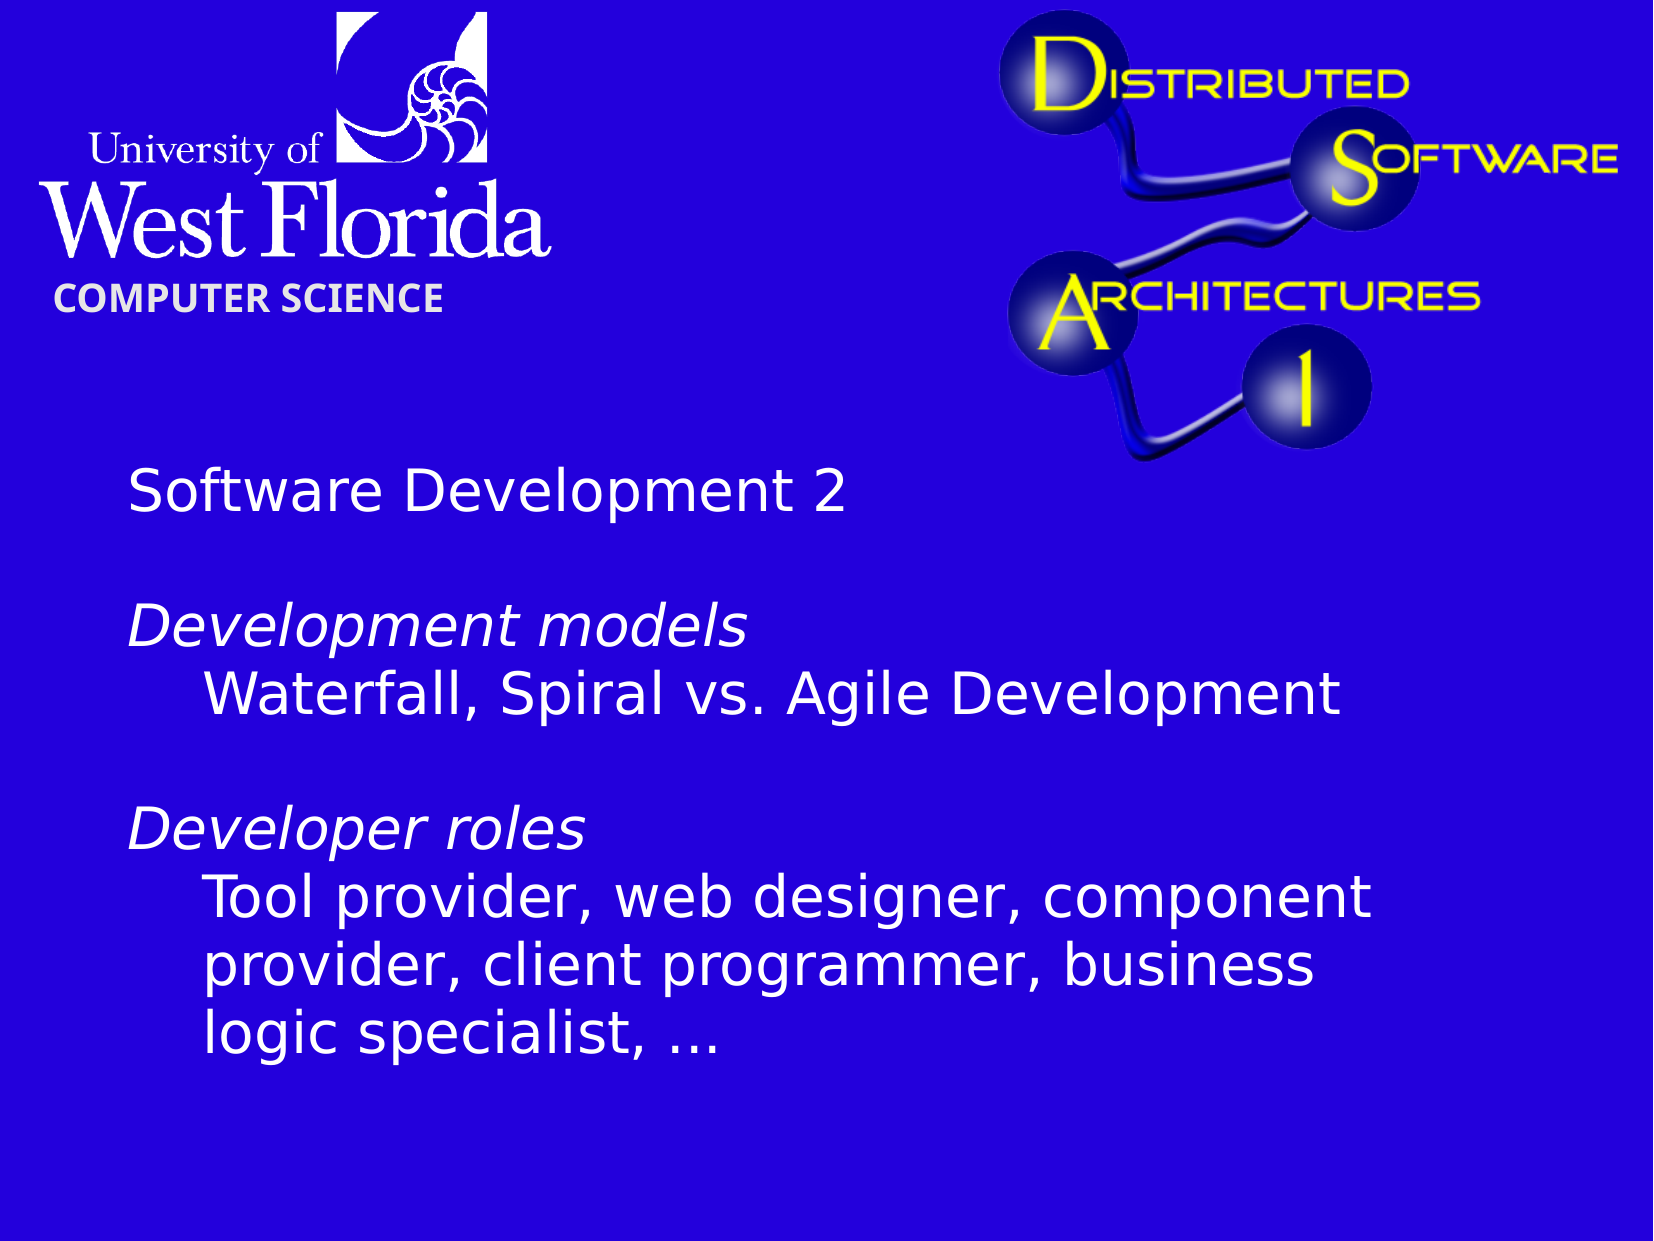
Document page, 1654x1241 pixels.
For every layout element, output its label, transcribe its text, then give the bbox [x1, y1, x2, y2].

picture [910, 0, 1653, 506]
text_box COMPUTER SCIENCE [37, 262, 563, 334]
text_box Software Development 2 Development models Waterfall, Spiral vs. Agile Development Developer roles Tool provider, web designer, component provider, client programmer, business logic specialist, ... [112, 450, 1613, 1221]
picture [37, 0, 559, 262]
